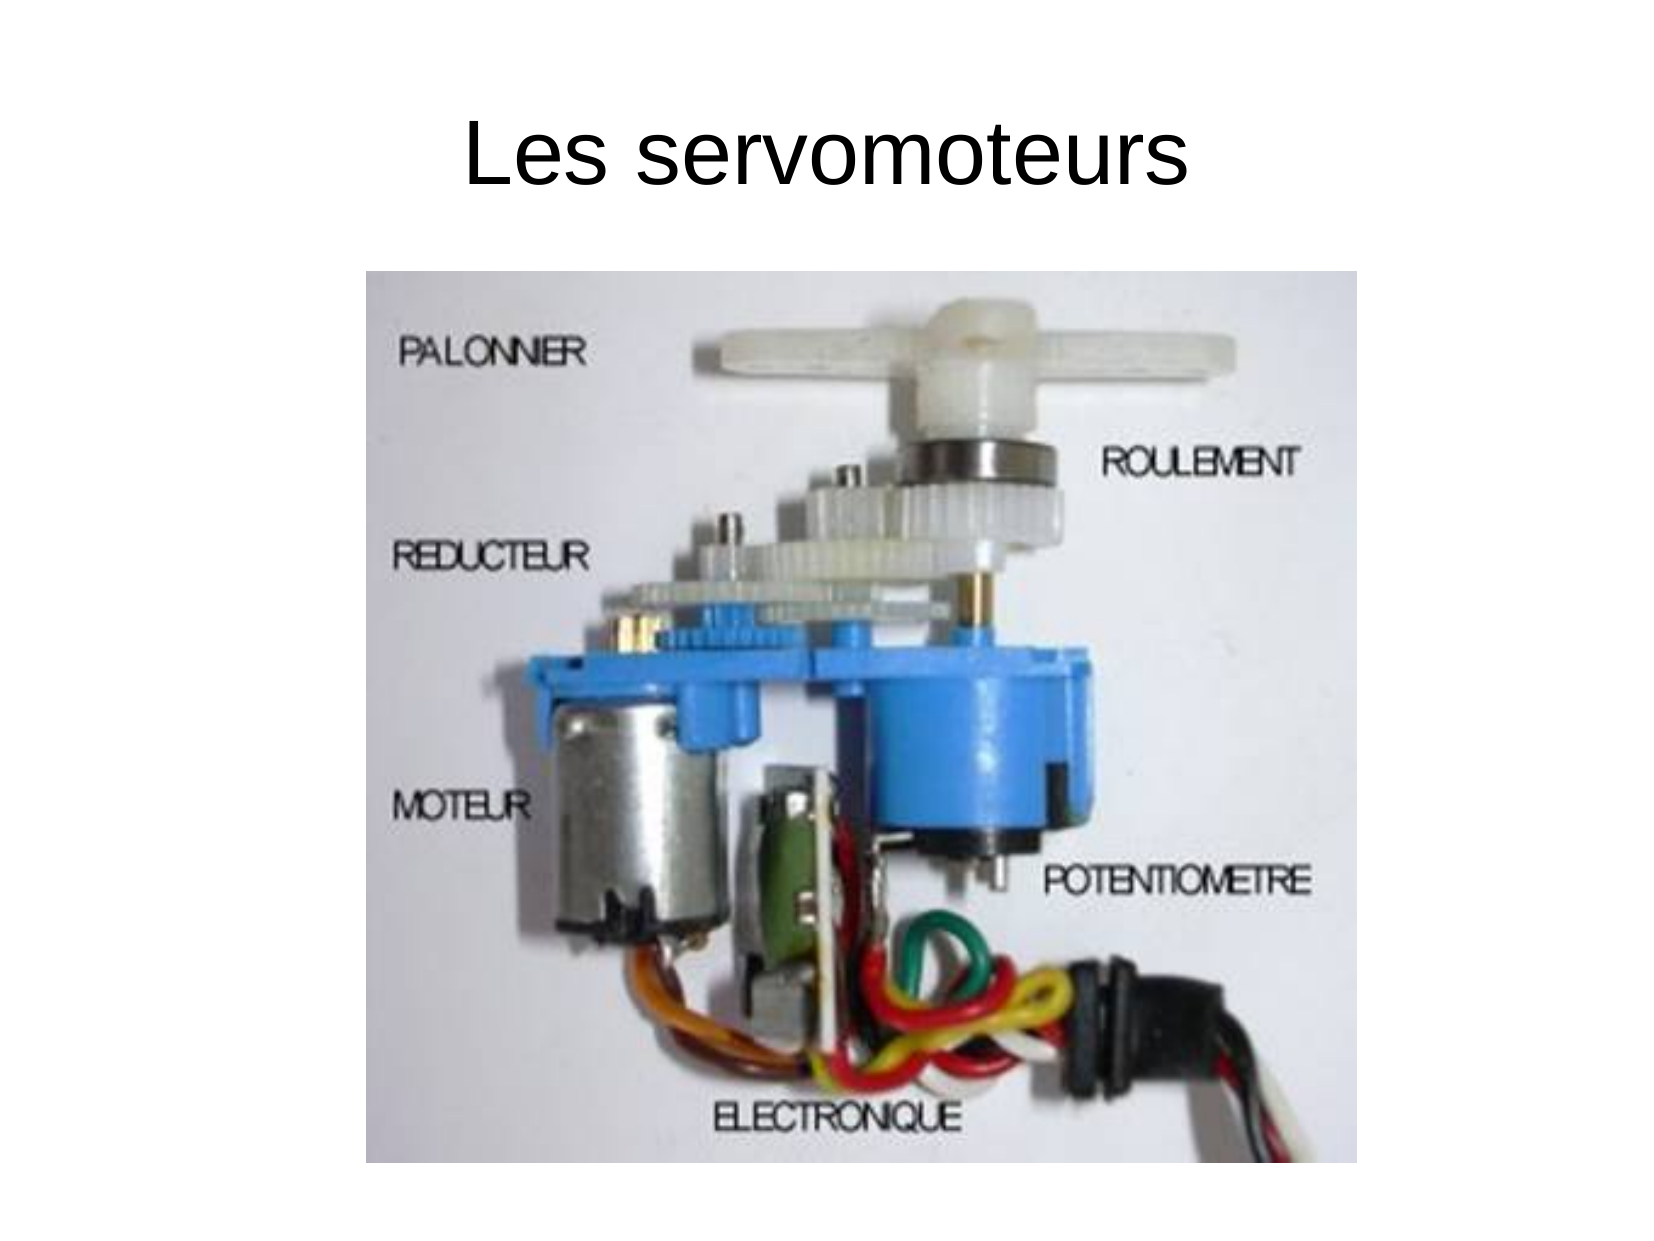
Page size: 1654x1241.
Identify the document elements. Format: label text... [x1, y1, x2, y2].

title Les servomoteurs [82, 49, 1571, 257]
picture [366, 271, 1357, 1163]
